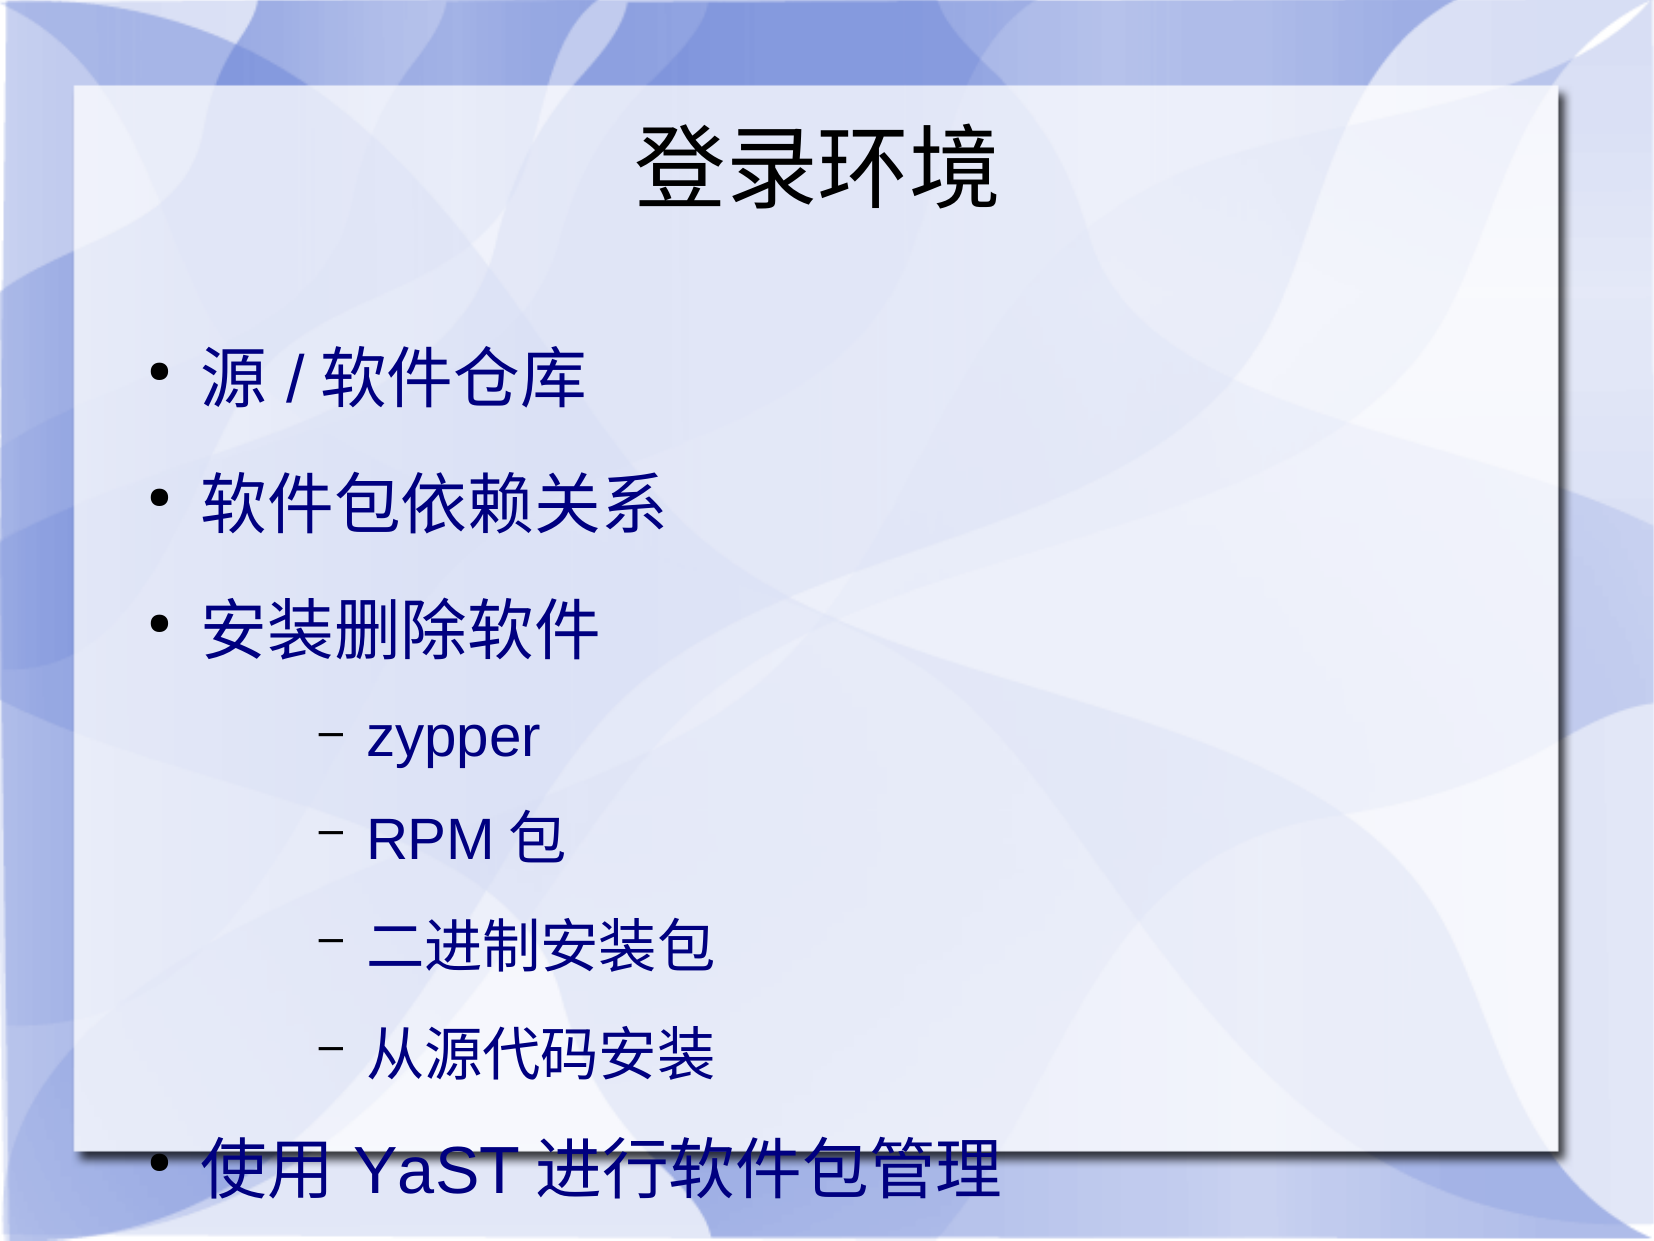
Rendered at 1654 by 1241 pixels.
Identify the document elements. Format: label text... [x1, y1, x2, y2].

list 源/软件仓库 软件包依赖关系 安装删除软件 zypper RPM包 二进制安装包 从源代码安装 使用YaST进行软件包管理 [129, 324, 1501, 1088]
title 登录环境 [82, 98, 1554, 226]
picture [0, 0, 1654, 1241]
